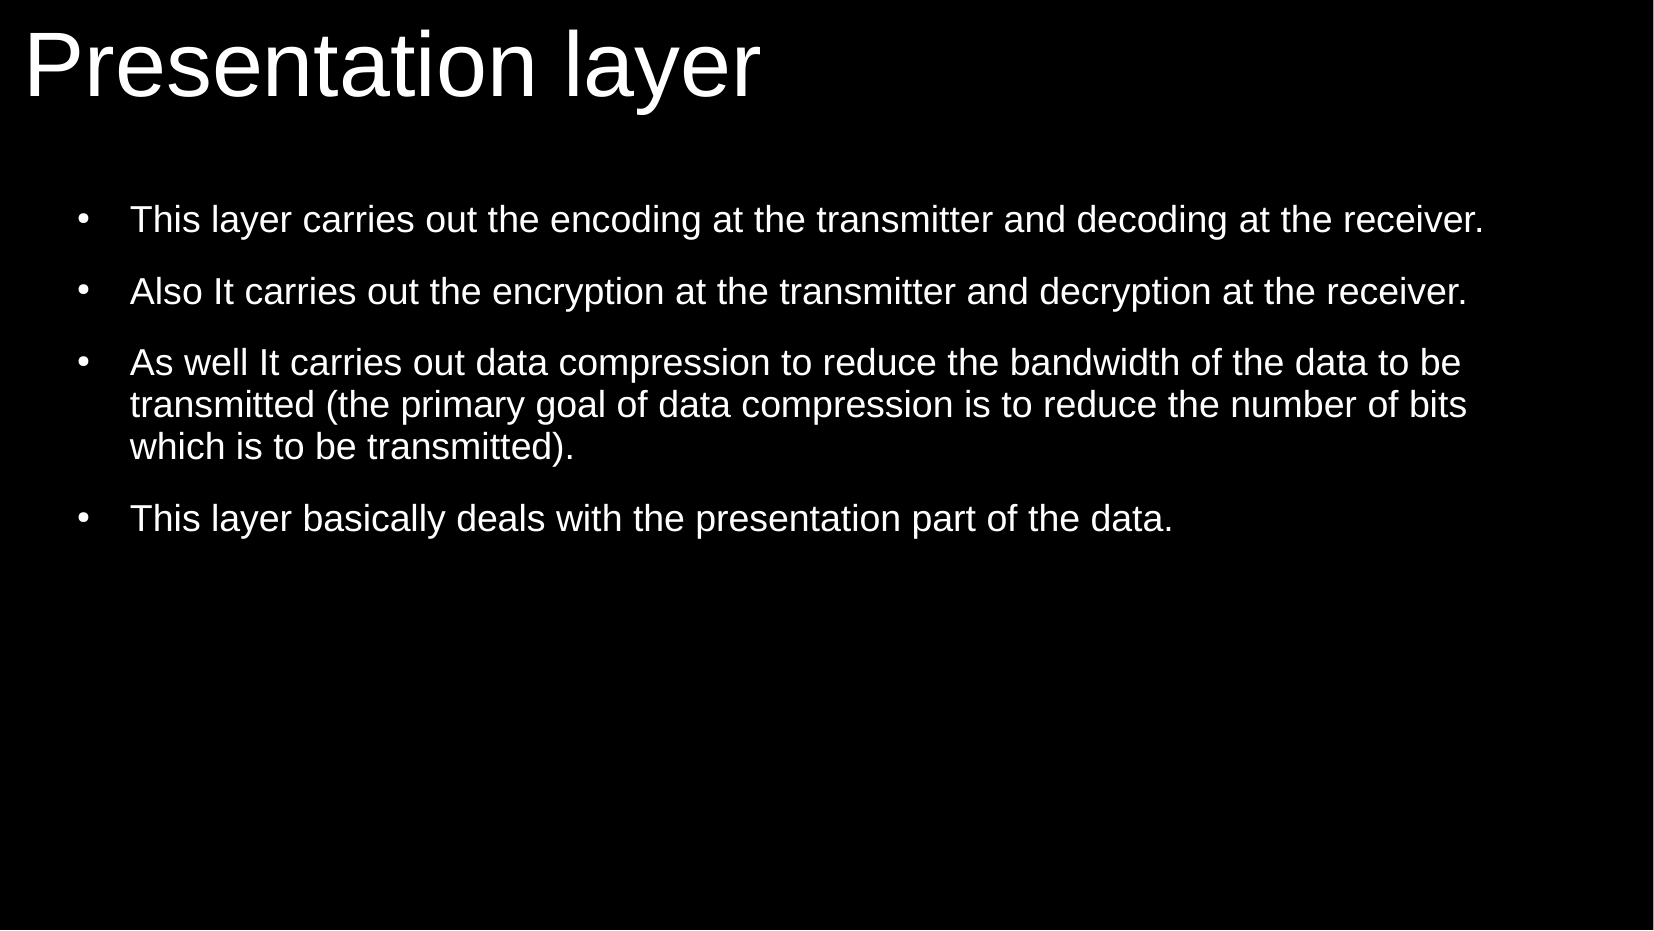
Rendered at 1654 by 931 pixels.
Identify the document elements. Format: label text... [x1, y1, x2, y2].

title Presentation layer [23, 11, 1589, 119]
list This layer carries out the encoding at the transmitter and decoding at the receiver. Also It carries out the encryption at the transmitter and decryption at the receiver. As well It carries out data compression to reduce the bandwidth of the data to be transmitted (the primary goal of data compression is to reduce the number of bits which is to be transmitted). This layer basically deals with the presentation part of the data. [59, 198, 1548, 739]
